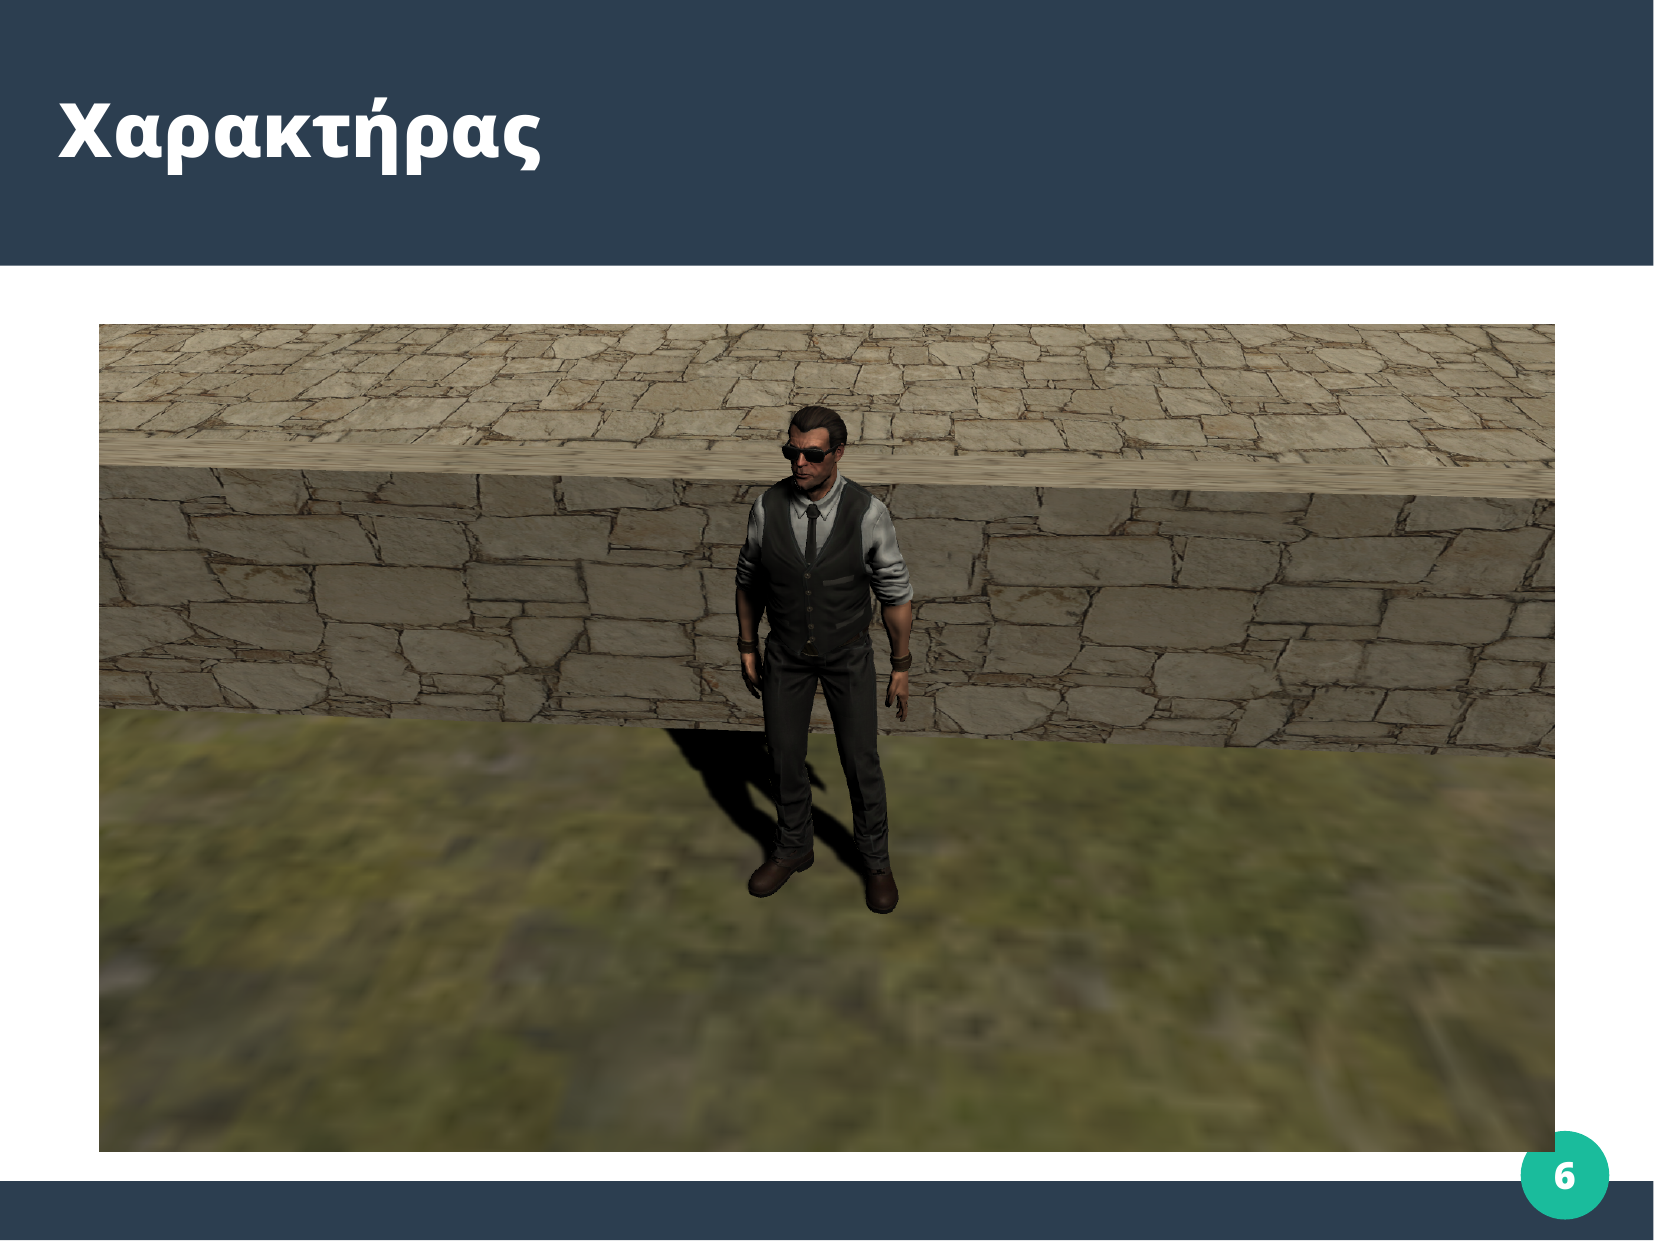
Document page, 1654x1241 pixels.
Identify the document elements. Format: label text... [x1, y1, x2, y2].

picture [99, 324, 1555, 1152]
title Χαρακτήρας [59, 49, 1595, 207]
